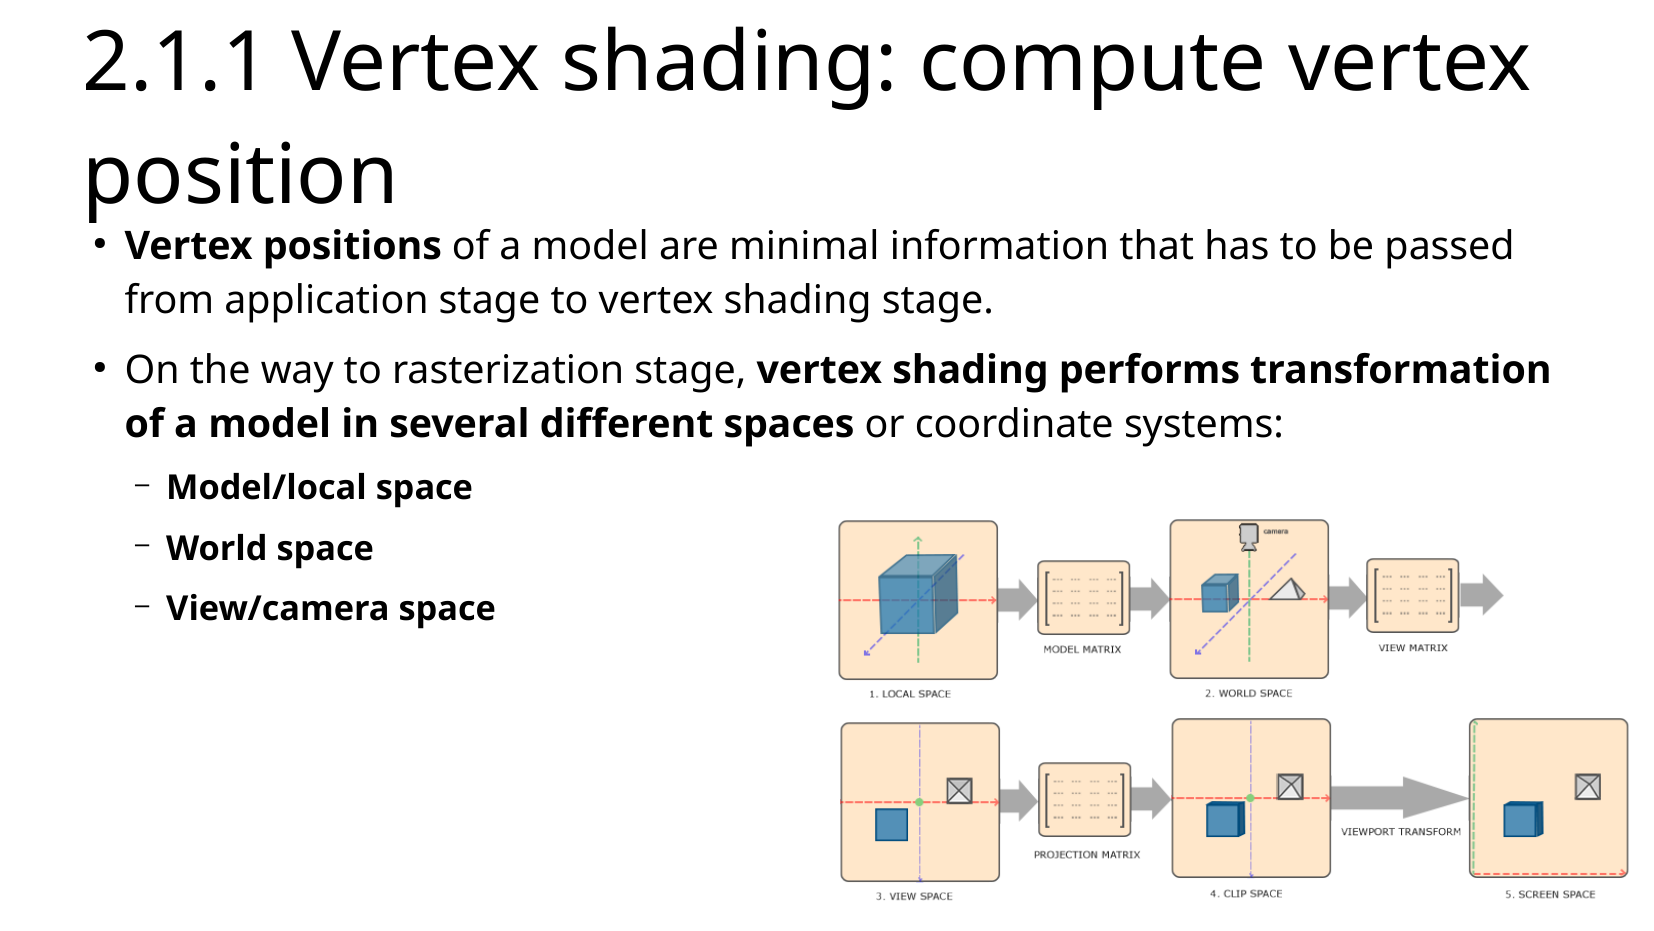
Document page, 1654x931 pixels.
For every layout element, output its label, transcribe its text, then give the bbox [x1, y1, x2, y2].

picture [825, 511, 1645, 916]
list Vertex positions of a model are minimal information that has to be passed from application stage to vertex shading stage. On the way to rasterization stage, vertex shading performs transformation of a model in several different spaces or coordinate systems: Model/local space World space View/camera space [82, 217, 1571, 646]
title 2.1.1 Vertex shading: compute vertex position [82, 37, 1571, 193]
